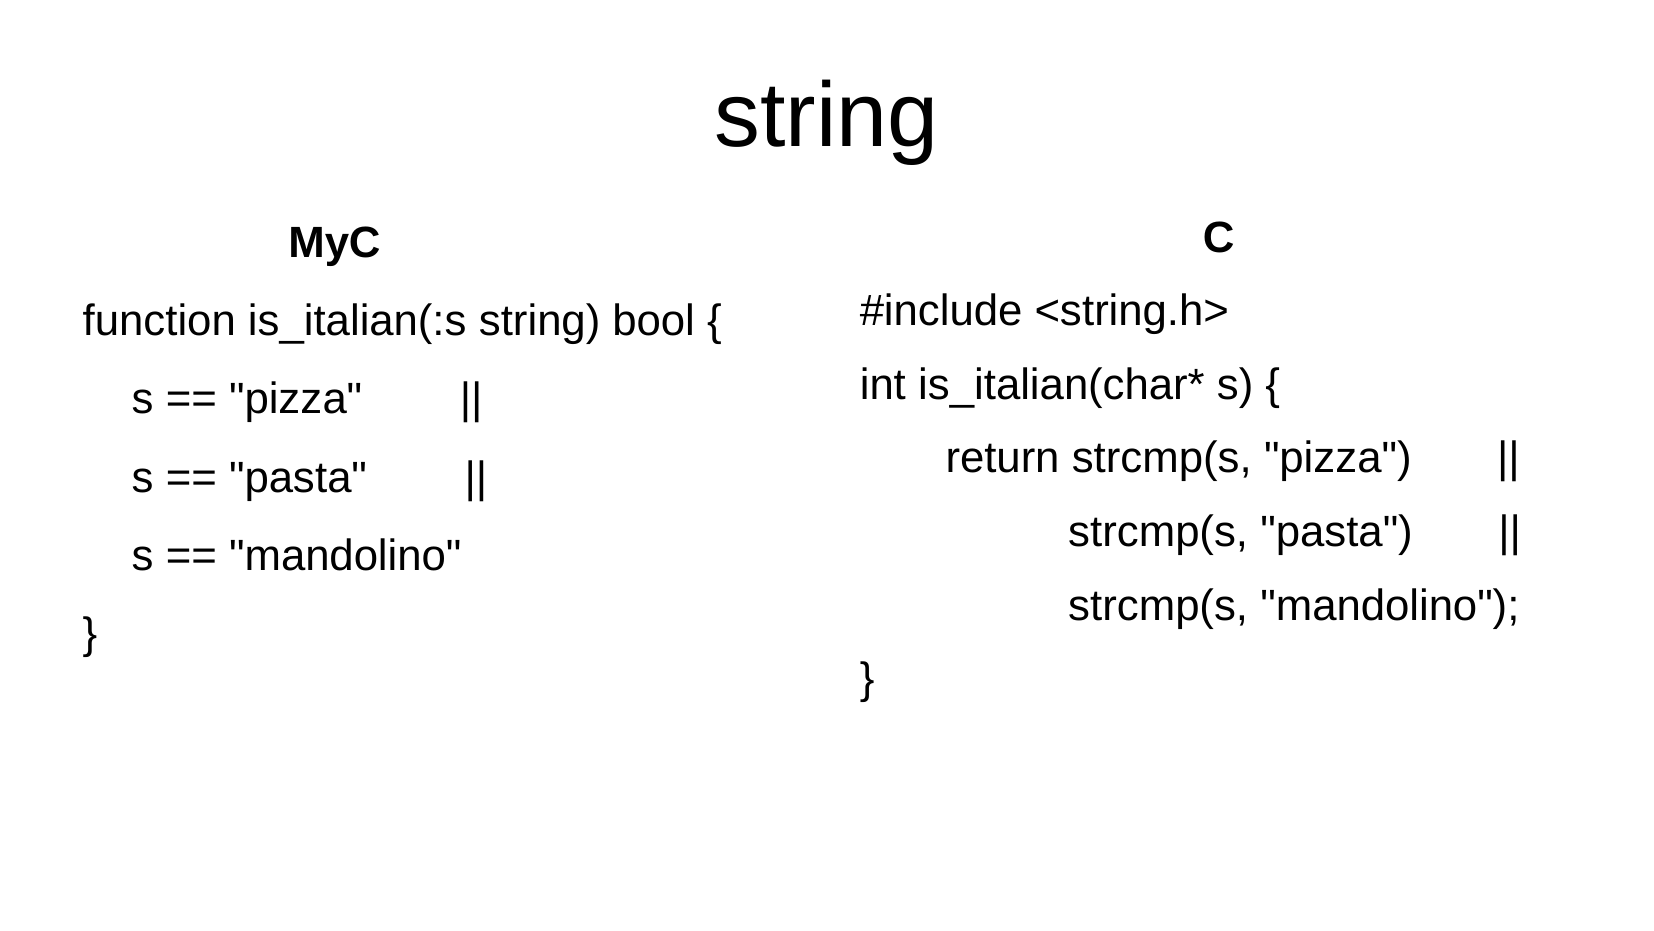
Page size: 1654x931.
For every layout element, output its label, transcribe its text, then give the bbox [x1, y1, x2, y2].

title string [82, 37, 1571, 193]
list MyC function is_italian(:s string) bool { s == "pizza" || s == "pasta" || s == "mandolino" } [82, 217, 845, 758]
text_box C #include <string.h> int is_italian(char* s) { return strcmp(s, "pizza") || strcmp(s, "pasta") || strcmp(s, "mandolino"); } [845, 205, 1619, 931]
